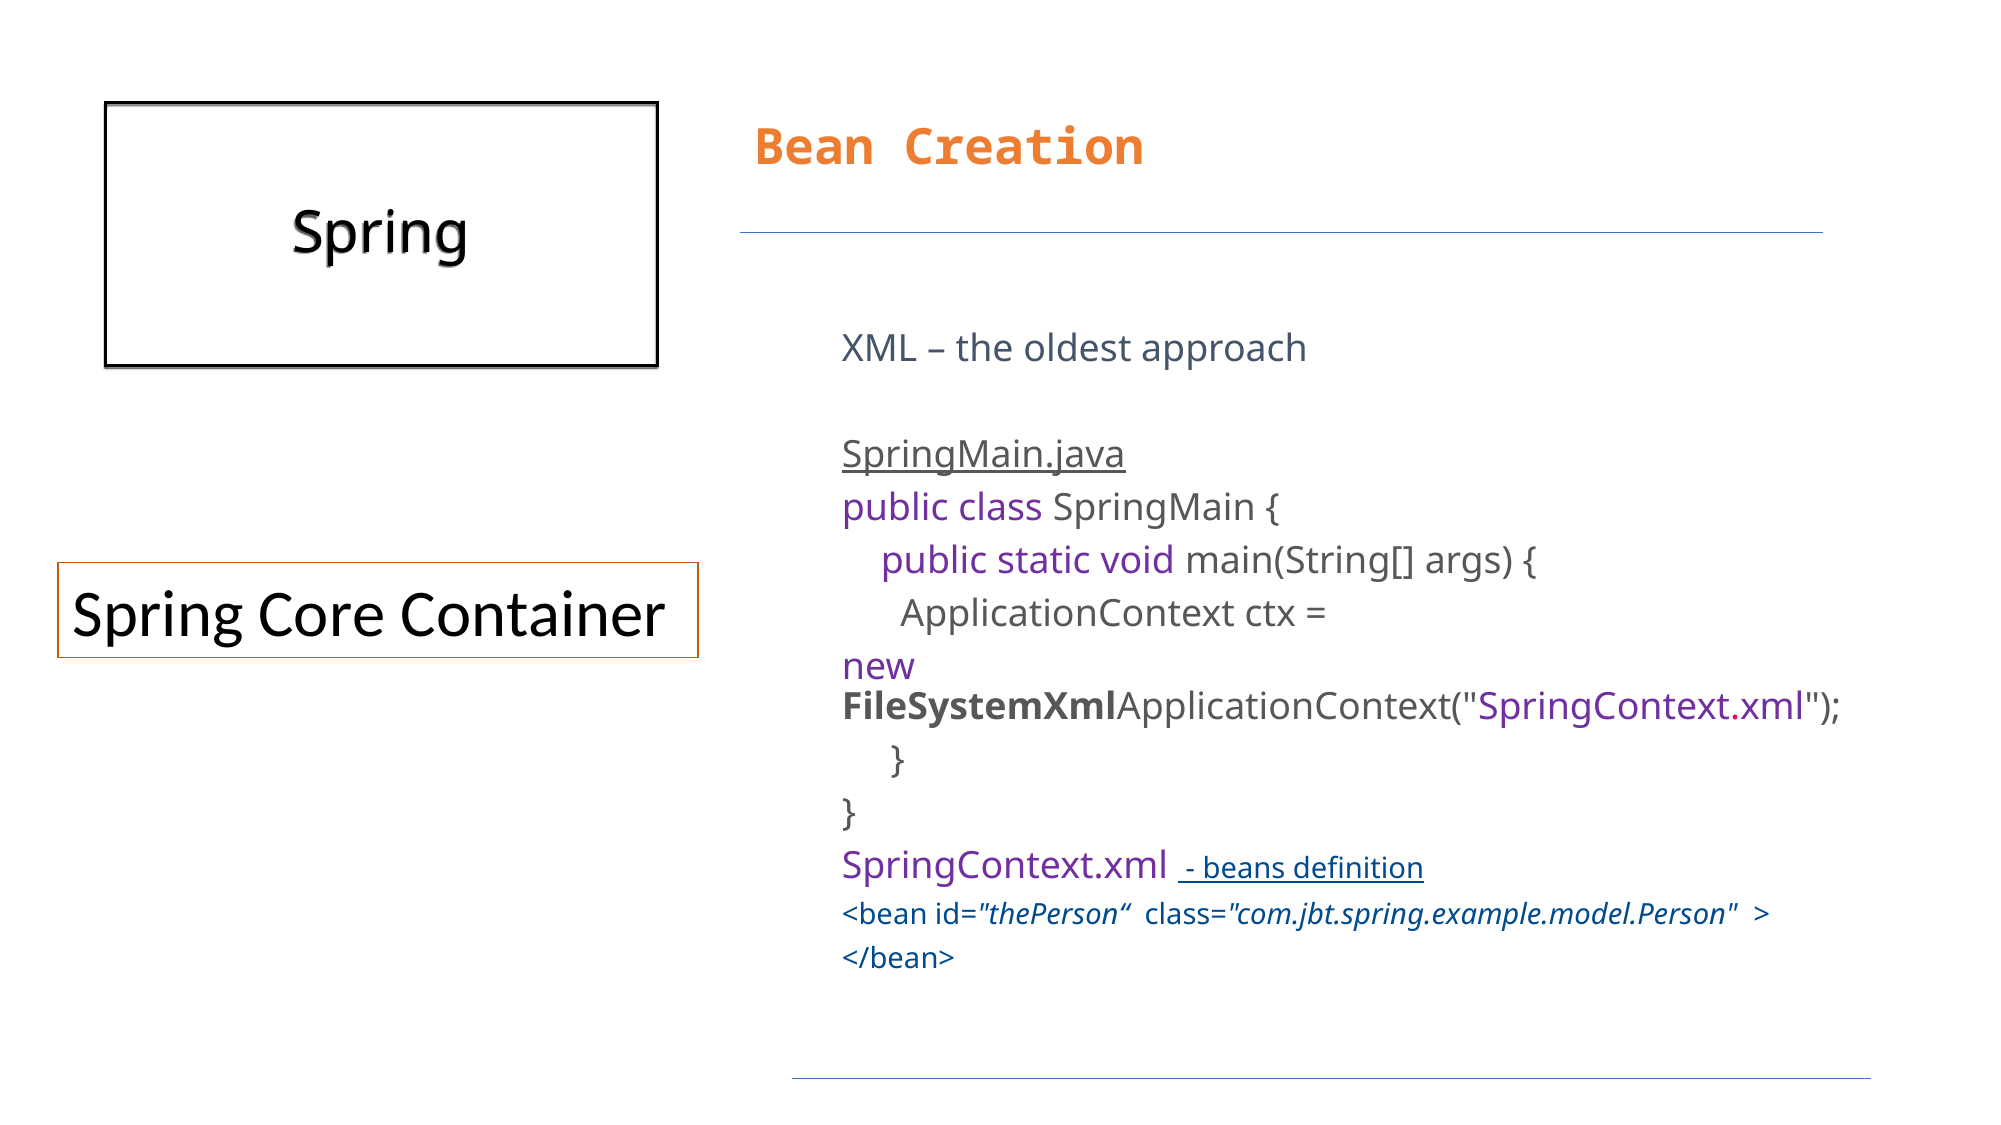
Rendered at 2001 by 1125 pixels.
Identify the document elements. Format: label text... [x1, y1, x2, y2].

text_box XML – the oldest approach SpringMain.java public class SpringMain { public static void main(String[] args) { ApplicationContext ctx = new FileSystemXmlApplicationContext("SpringContext.xml"); } } SpringContext.xml - beans definition <bean id="thePerson“ class="com.jbt.spring.example.model.Person" > </bean> [751, 321, 1934, 950]
text_box Bean Creation [739, 107, 1740, 184]
title Spring [105, 102, 658, 366]
text_box Spring Core Container [58, 562, 698, 658]
